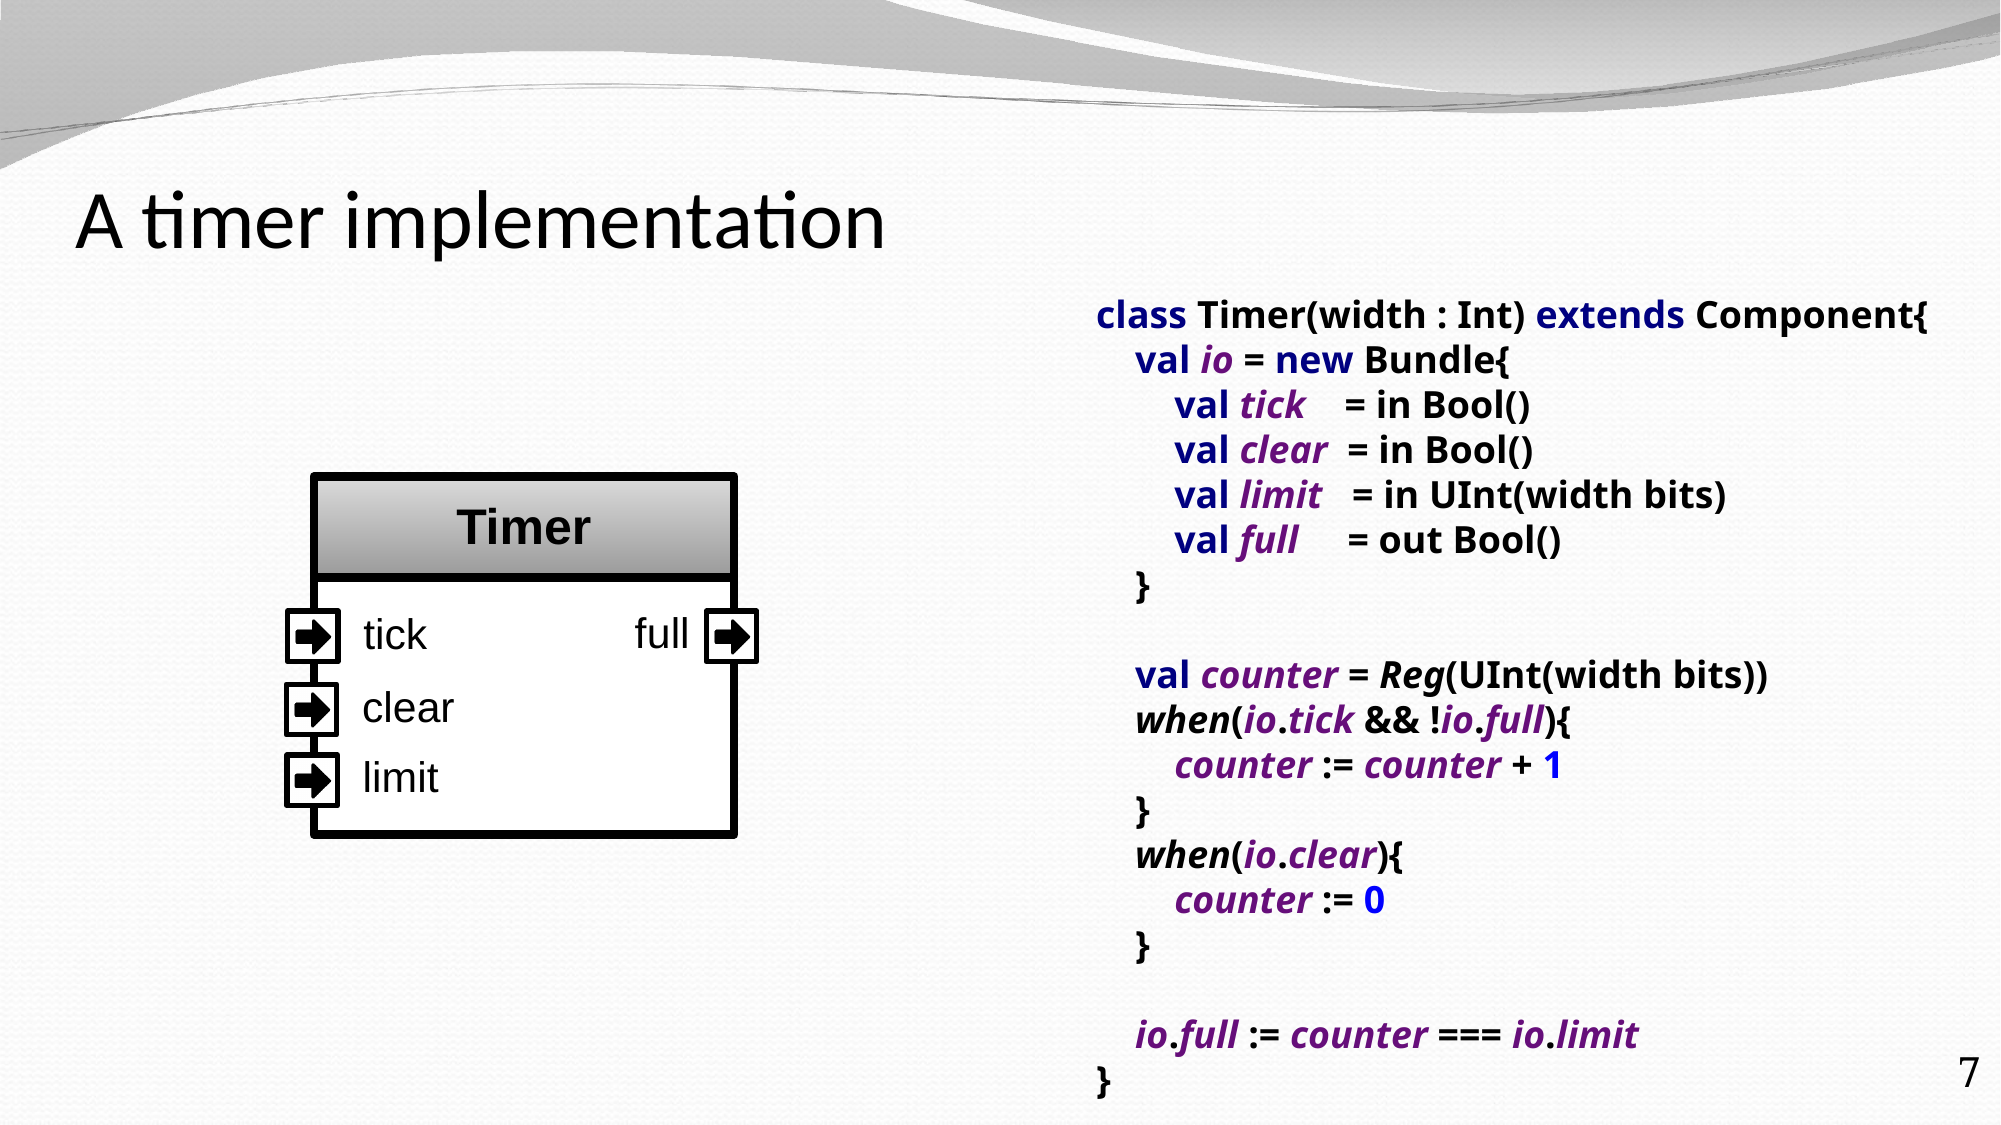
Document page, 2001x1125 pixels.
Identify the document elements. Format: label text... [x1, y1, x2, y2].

text_box <numéro> [1813, 1042, 1981, 1103]
picture [0, 0, 2001, 1125]
title A timer implementation [75, 78, 1426, 266]
text_box class Timer(width : Int) extends Component{ val io = new Bundle{ val tick = in Bool() val clear = in Bool() val limit = in UInt(width bits) val full = out Bool() } val counter = Reg(UInt(width bits)) when(io.tick && !io.full){ counter := counter + 1 } when(io.clear){ counter := 0 } io.full := counter === io.limit } [1081, 283, 2001, 1125]
